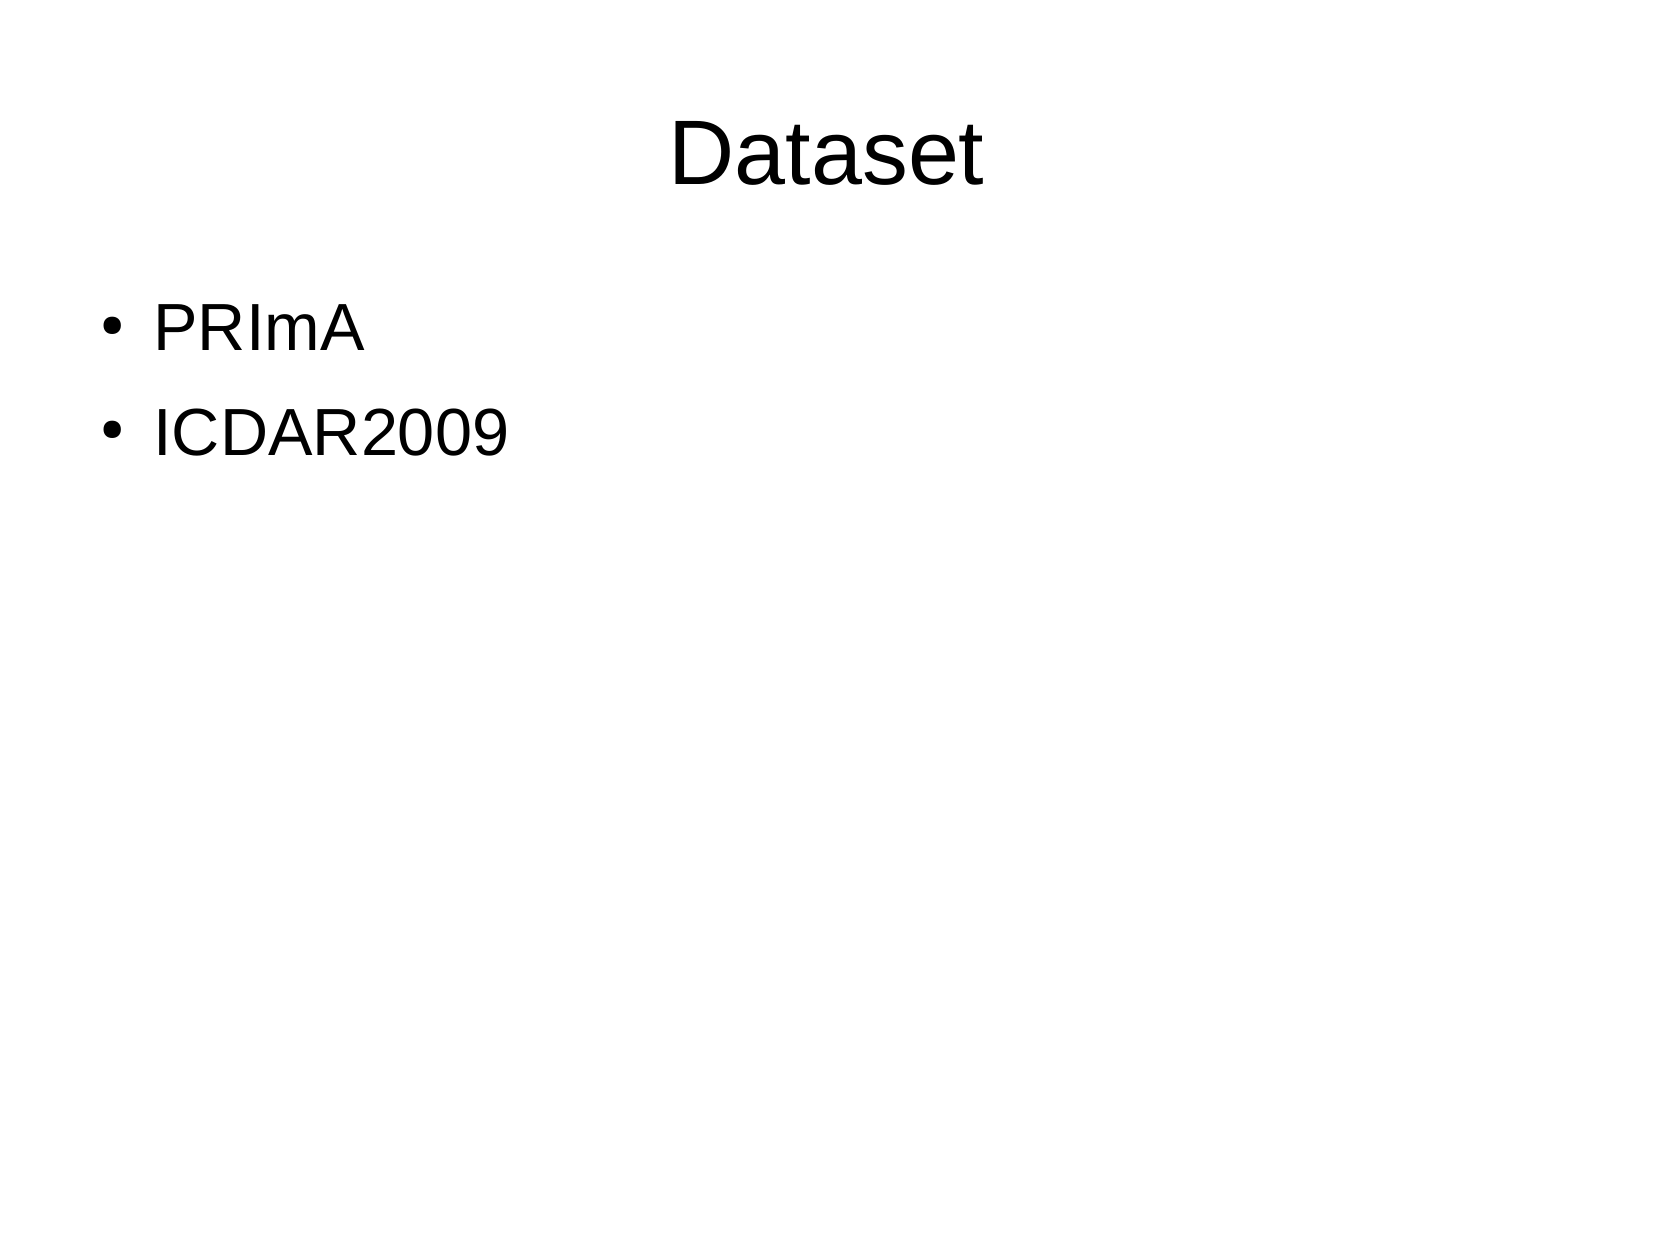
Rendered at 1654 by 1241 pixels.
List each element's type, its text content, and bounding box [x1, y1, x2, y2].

list PRImA ICDAR2009 [82, 290, 1571, 1109]
title Dataset [82, 49, 1571, 257]
